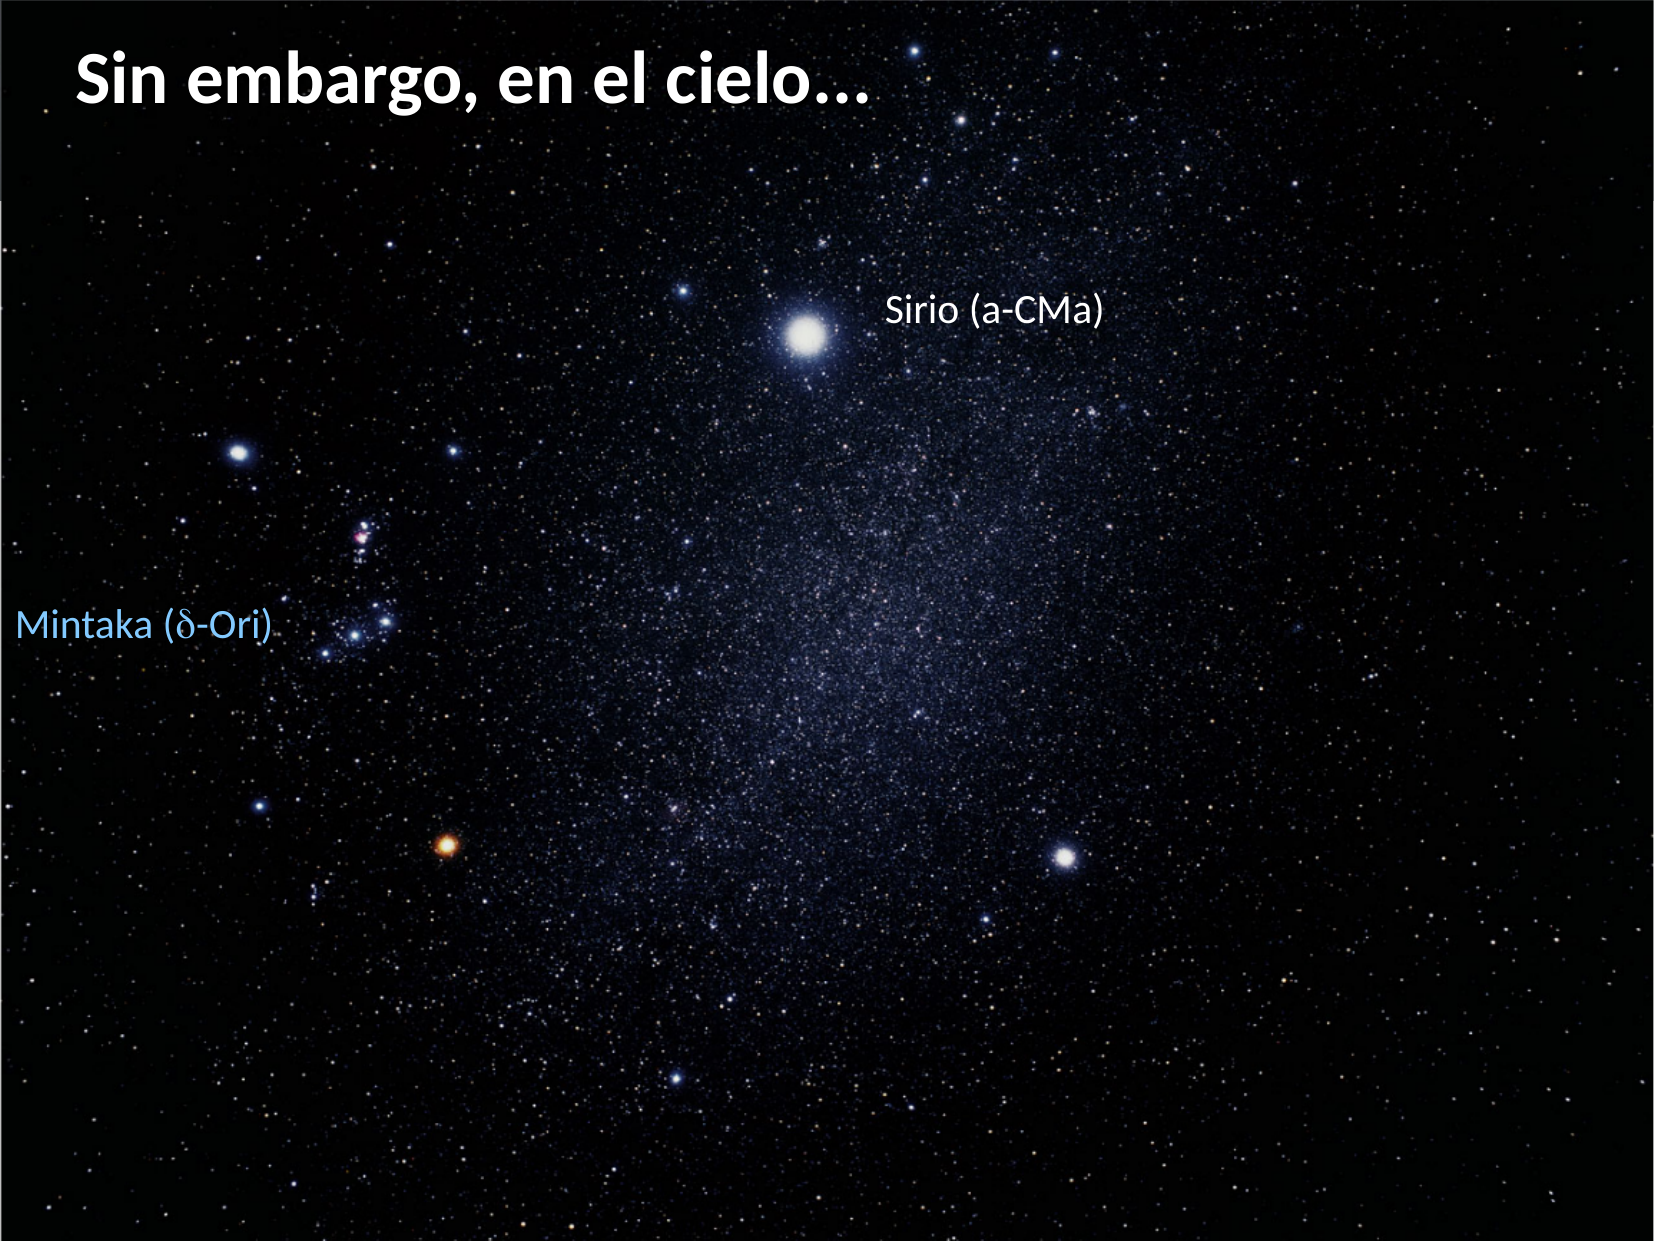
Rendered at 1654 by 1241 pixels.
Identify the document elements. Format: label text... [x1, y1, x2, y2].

text_box Mintaka (d-Ori) [0, 600, 291, 676]
title Sin embargo, en el cielo... [75, 19, 1564, 151]
picture [0, 0, 1654, 1241]
text_box Sirio (a-CMa) [870, 285, 1121, 351]
